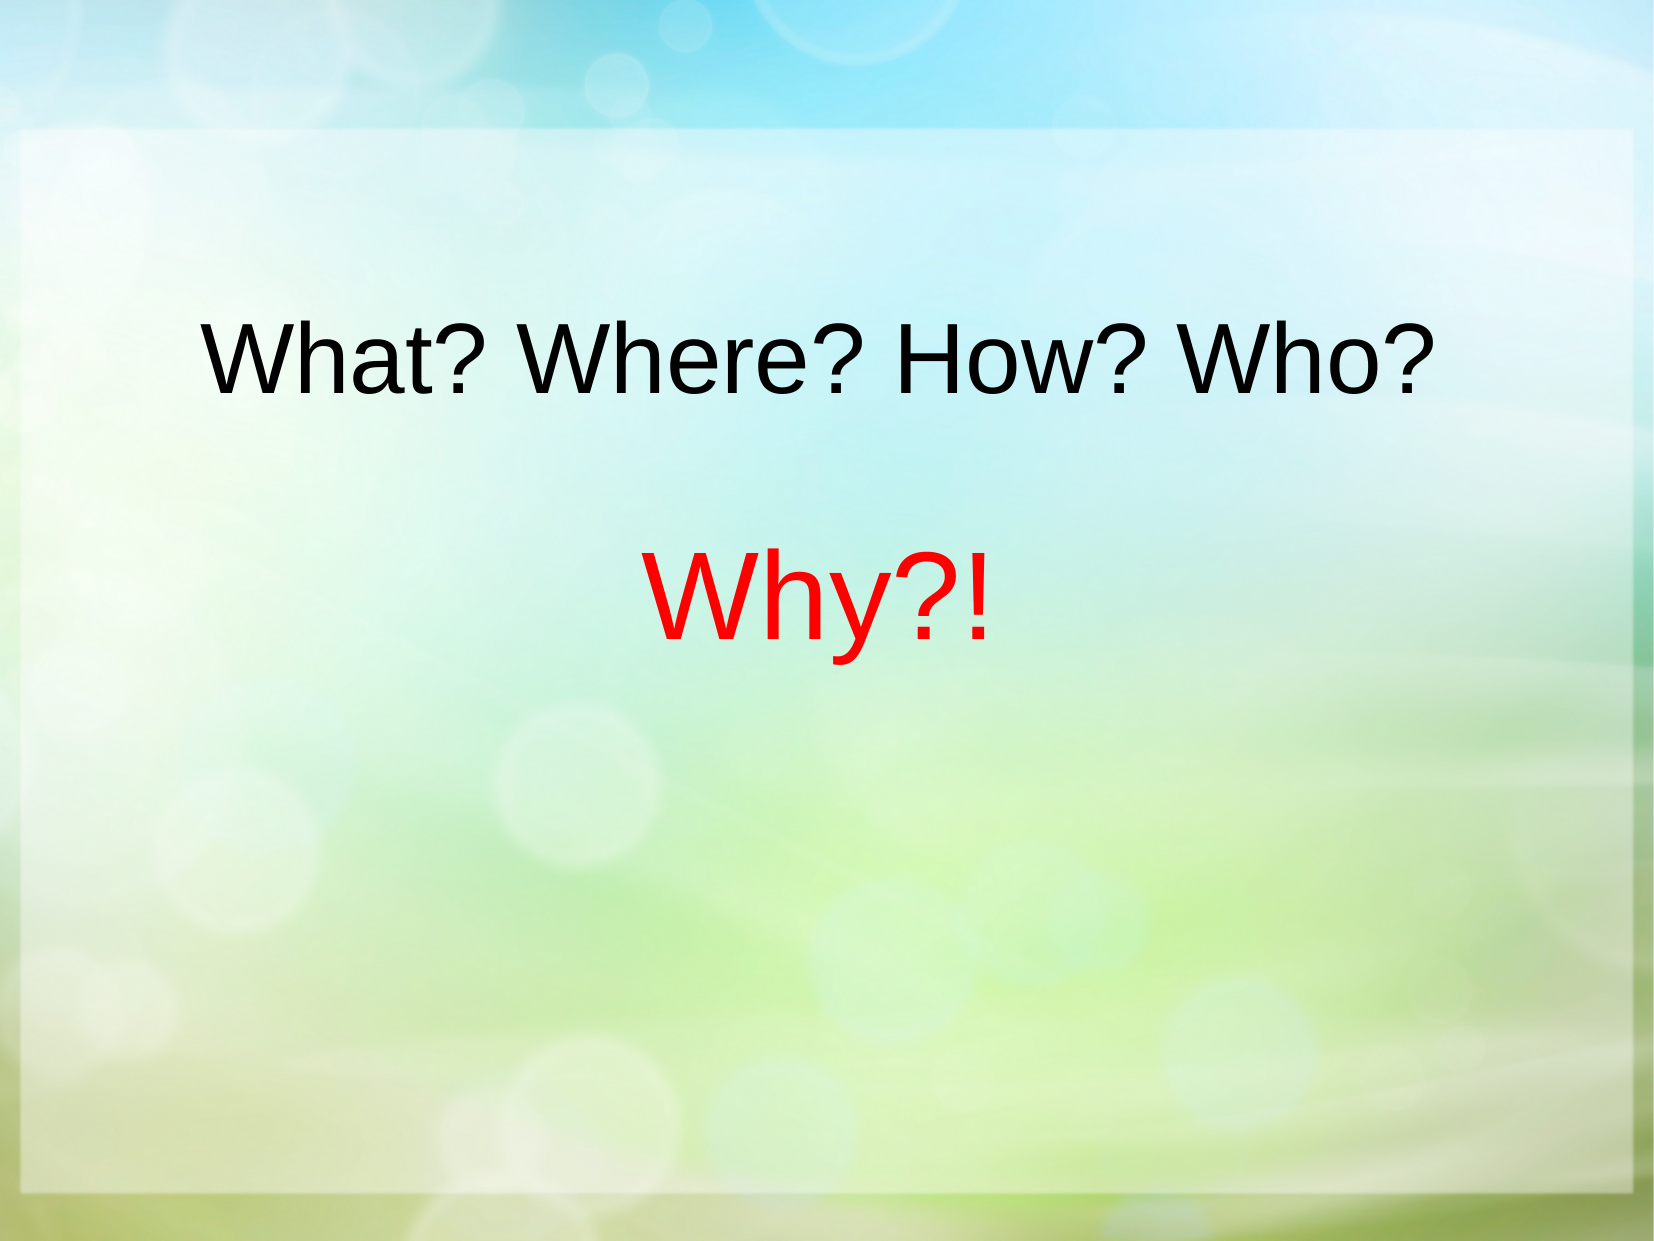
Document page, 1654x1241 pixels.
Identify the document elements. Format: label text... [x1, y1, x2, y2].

picture [0, 0, 1654, 1241]
subtitle What? Where? How? Who? Why?! [75, 0, 1564, 969]
